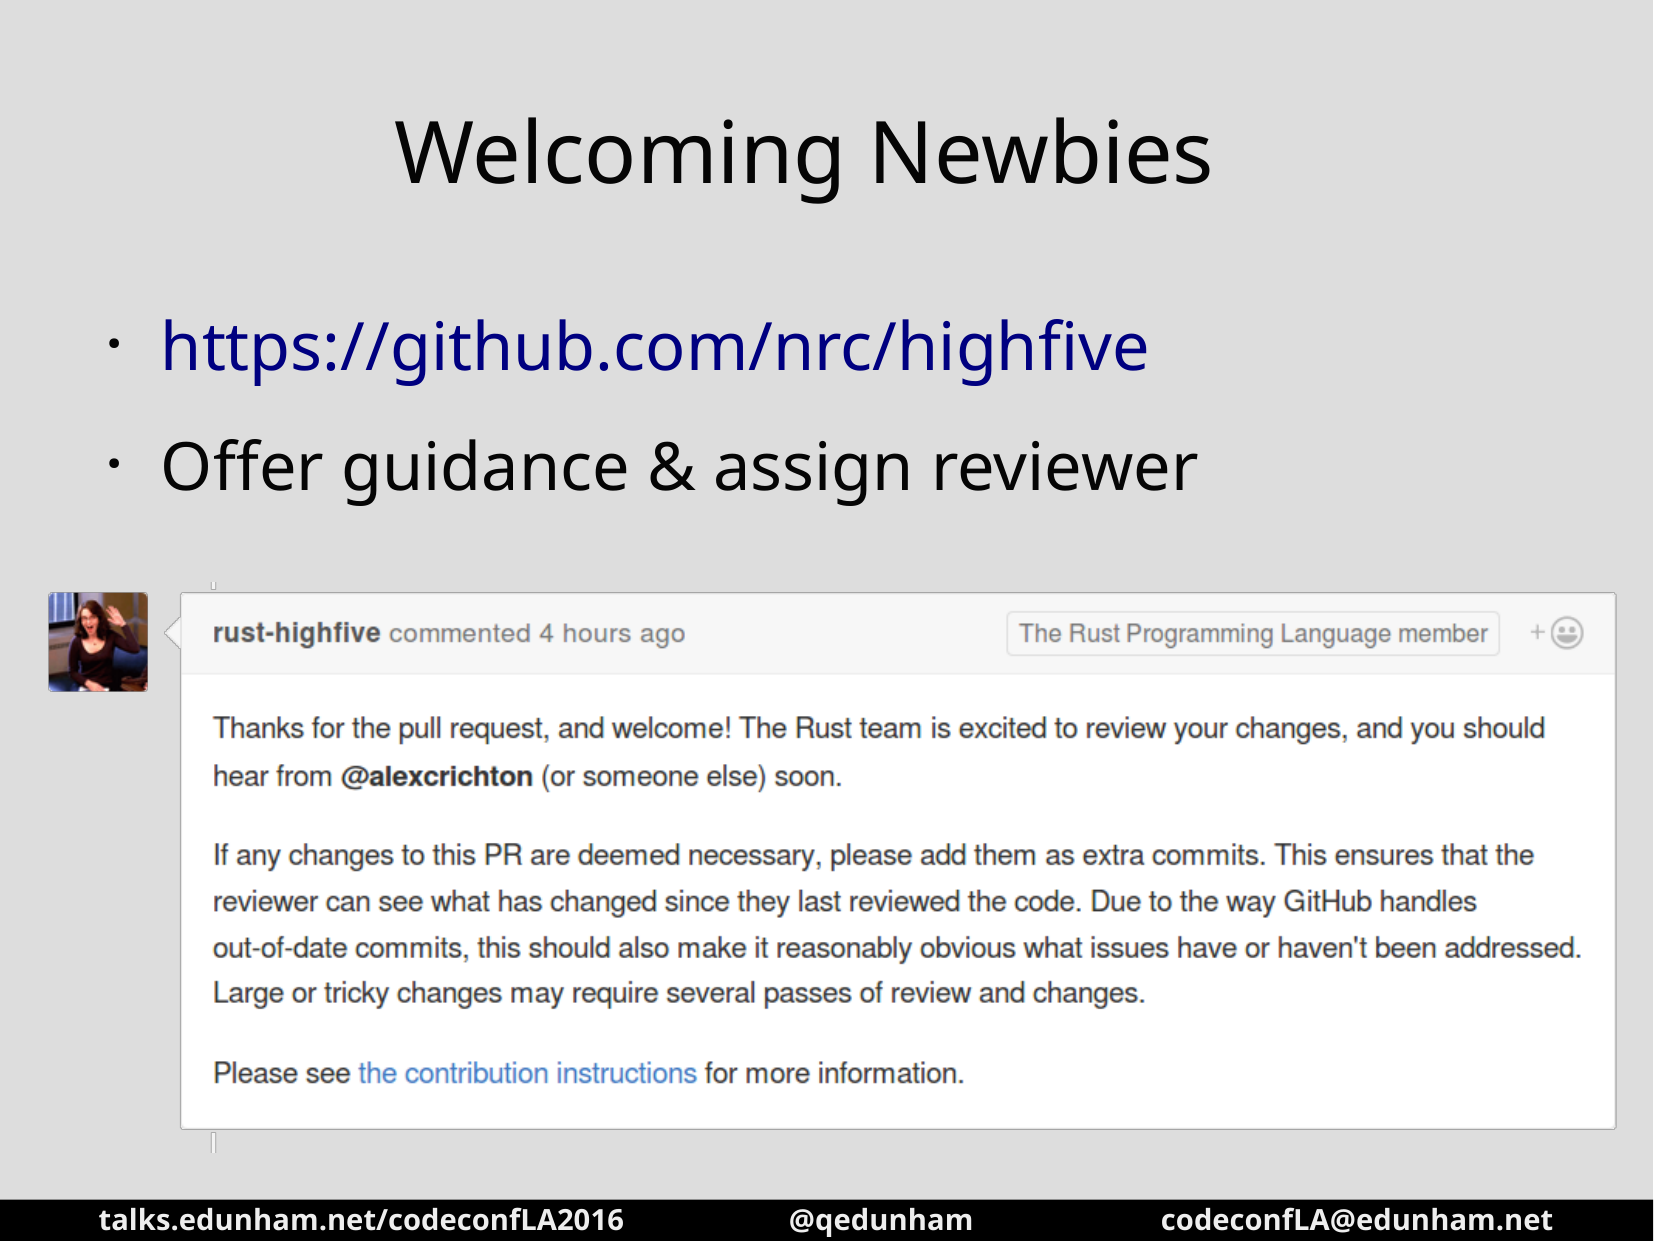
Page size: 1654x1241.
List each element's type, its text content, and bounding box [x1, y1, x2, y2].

title Welcoming Newbies [15, 47, 1594, 253]
list https://github.com/nrc/highfive Offer guidance & assign reviewer [90, 299, 1546, 582]
picture [0, 582, 1638, 1153]
